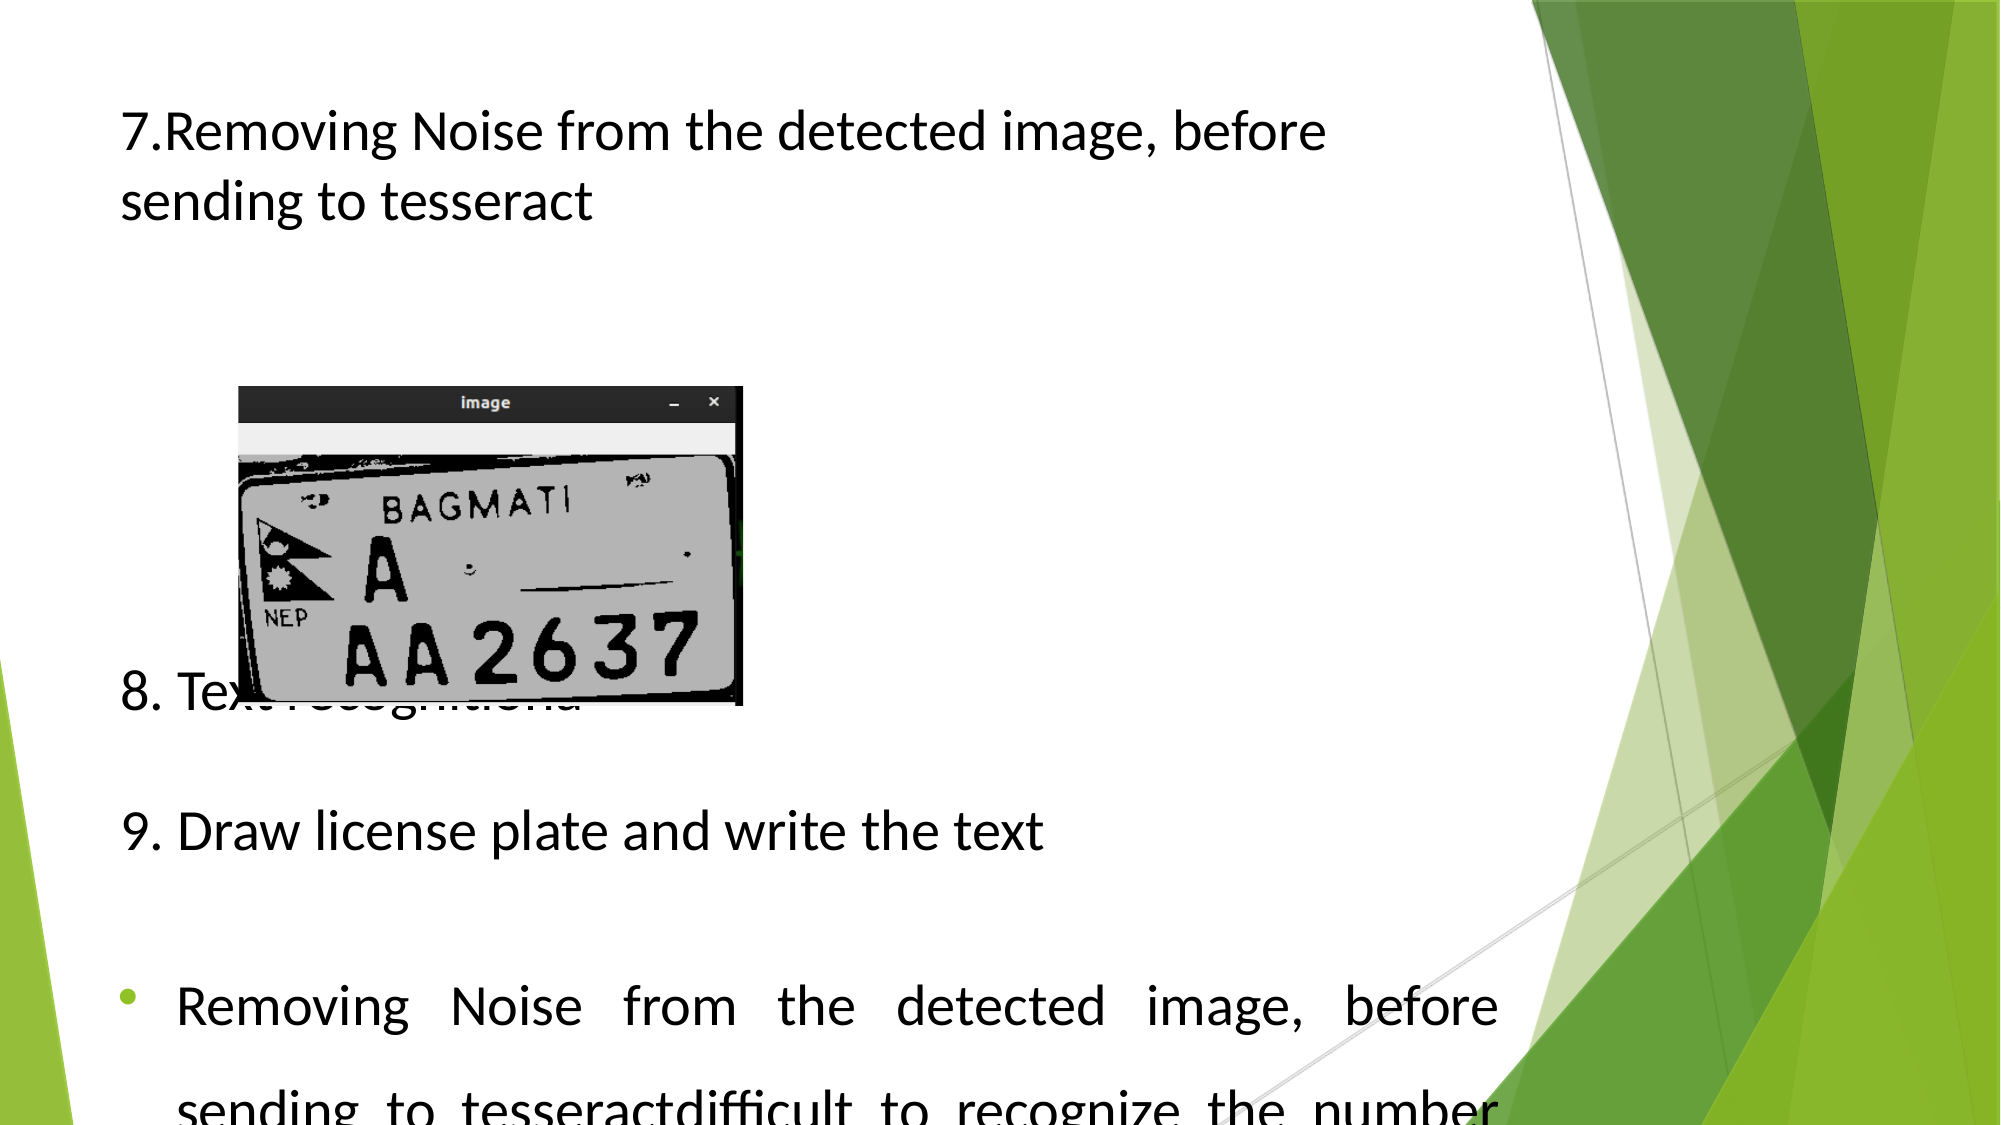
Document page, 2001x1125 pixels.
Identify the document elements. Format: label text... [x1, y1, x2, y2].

picture [238, 386, 744, 706]
list 7.Removing Noise from the detected image, before sending to tesseract 8. Text recognitiona 9. Draw license plate and write the text Removing Noise from the detected image, before sending to tesseractdifficult to recognize the number properly during night time. [105, 15, 1516, 908]
